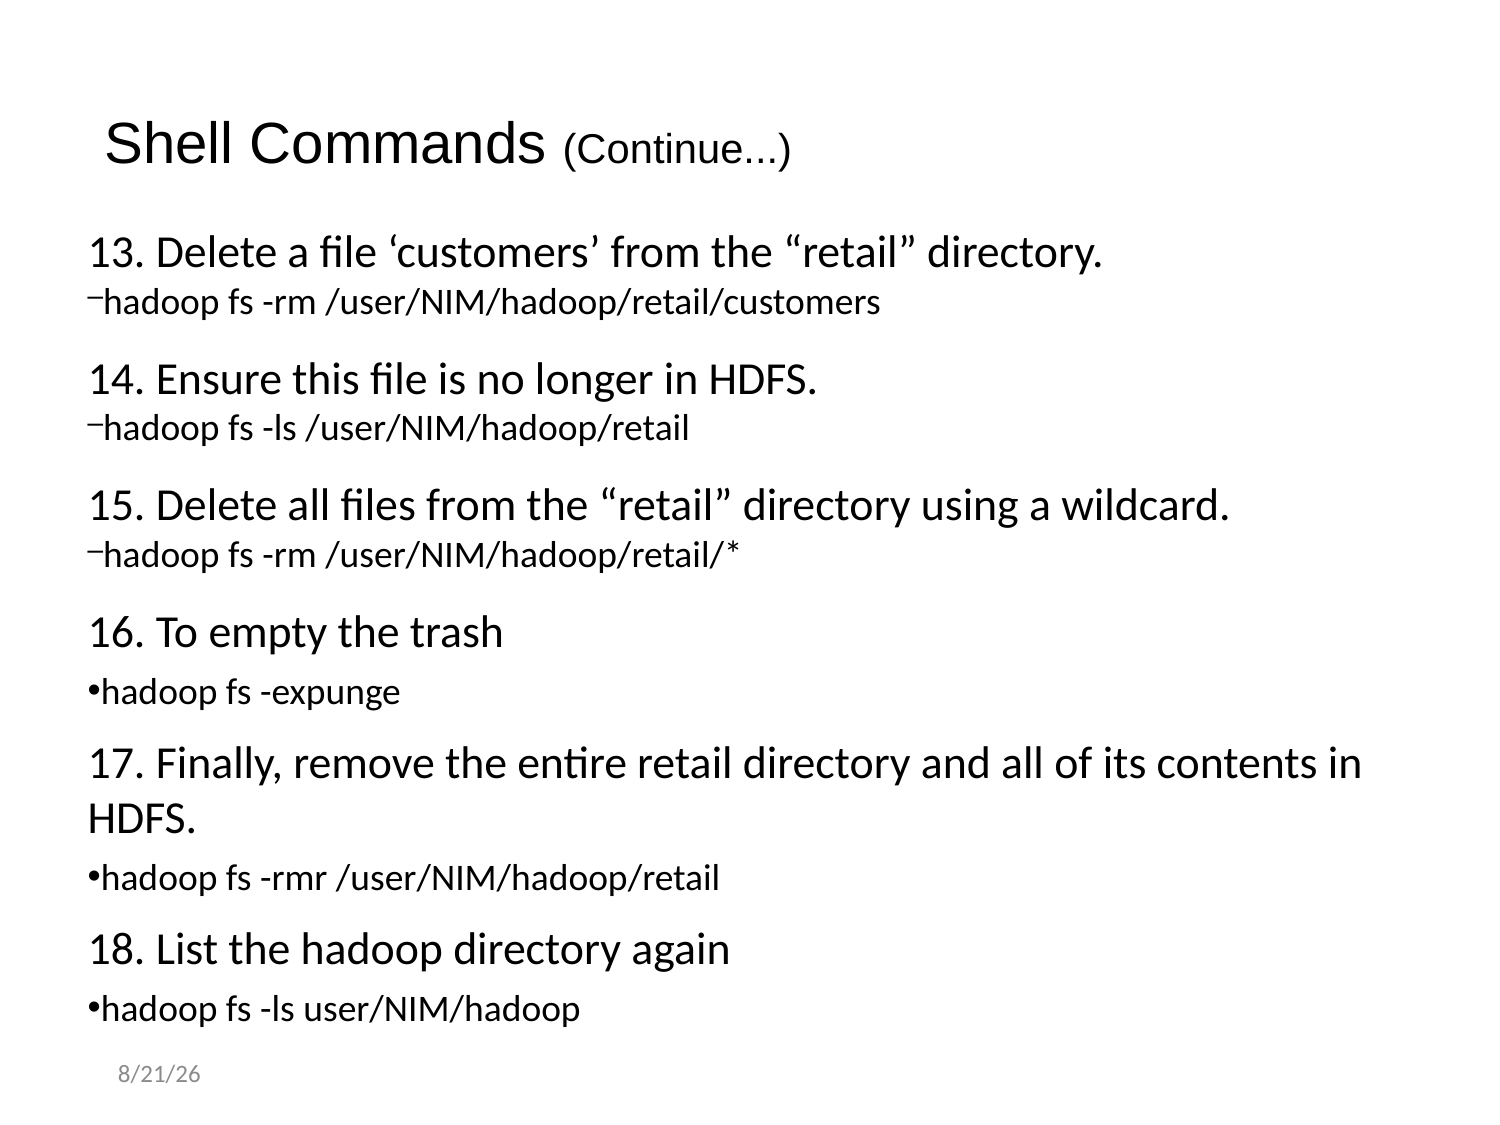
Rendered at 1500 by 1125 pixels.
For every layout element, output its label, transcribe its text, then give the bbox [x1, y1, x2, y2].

list Delete a file ‘customers’ from the “retail” directory. hadoop fs -rm /user/NIM/hadoop/retail/customers Ensure this file is no longer in HDFS. hadoop fs -ls /user/NIM/hadoop/retail Delete all files from the “retail” directory using a wildcard. hadoop fs -rm /user/NIM/hadoop/retail/* To empty the trash hadoop fs -expunge Finally, remove the entire retail directory and all of its contents in HDFS. hadoop fs -rmr /user/NIM/hadoop/retail List the hadoop directory again hadoop fs -ls user/NIM/hadoop [72, 214, 1453, 1040]
text_box 8/10/2023 [102, 1042, 441, 1103]
text_box Shell Commands (Continue...) [90, 104, 808, 171]
